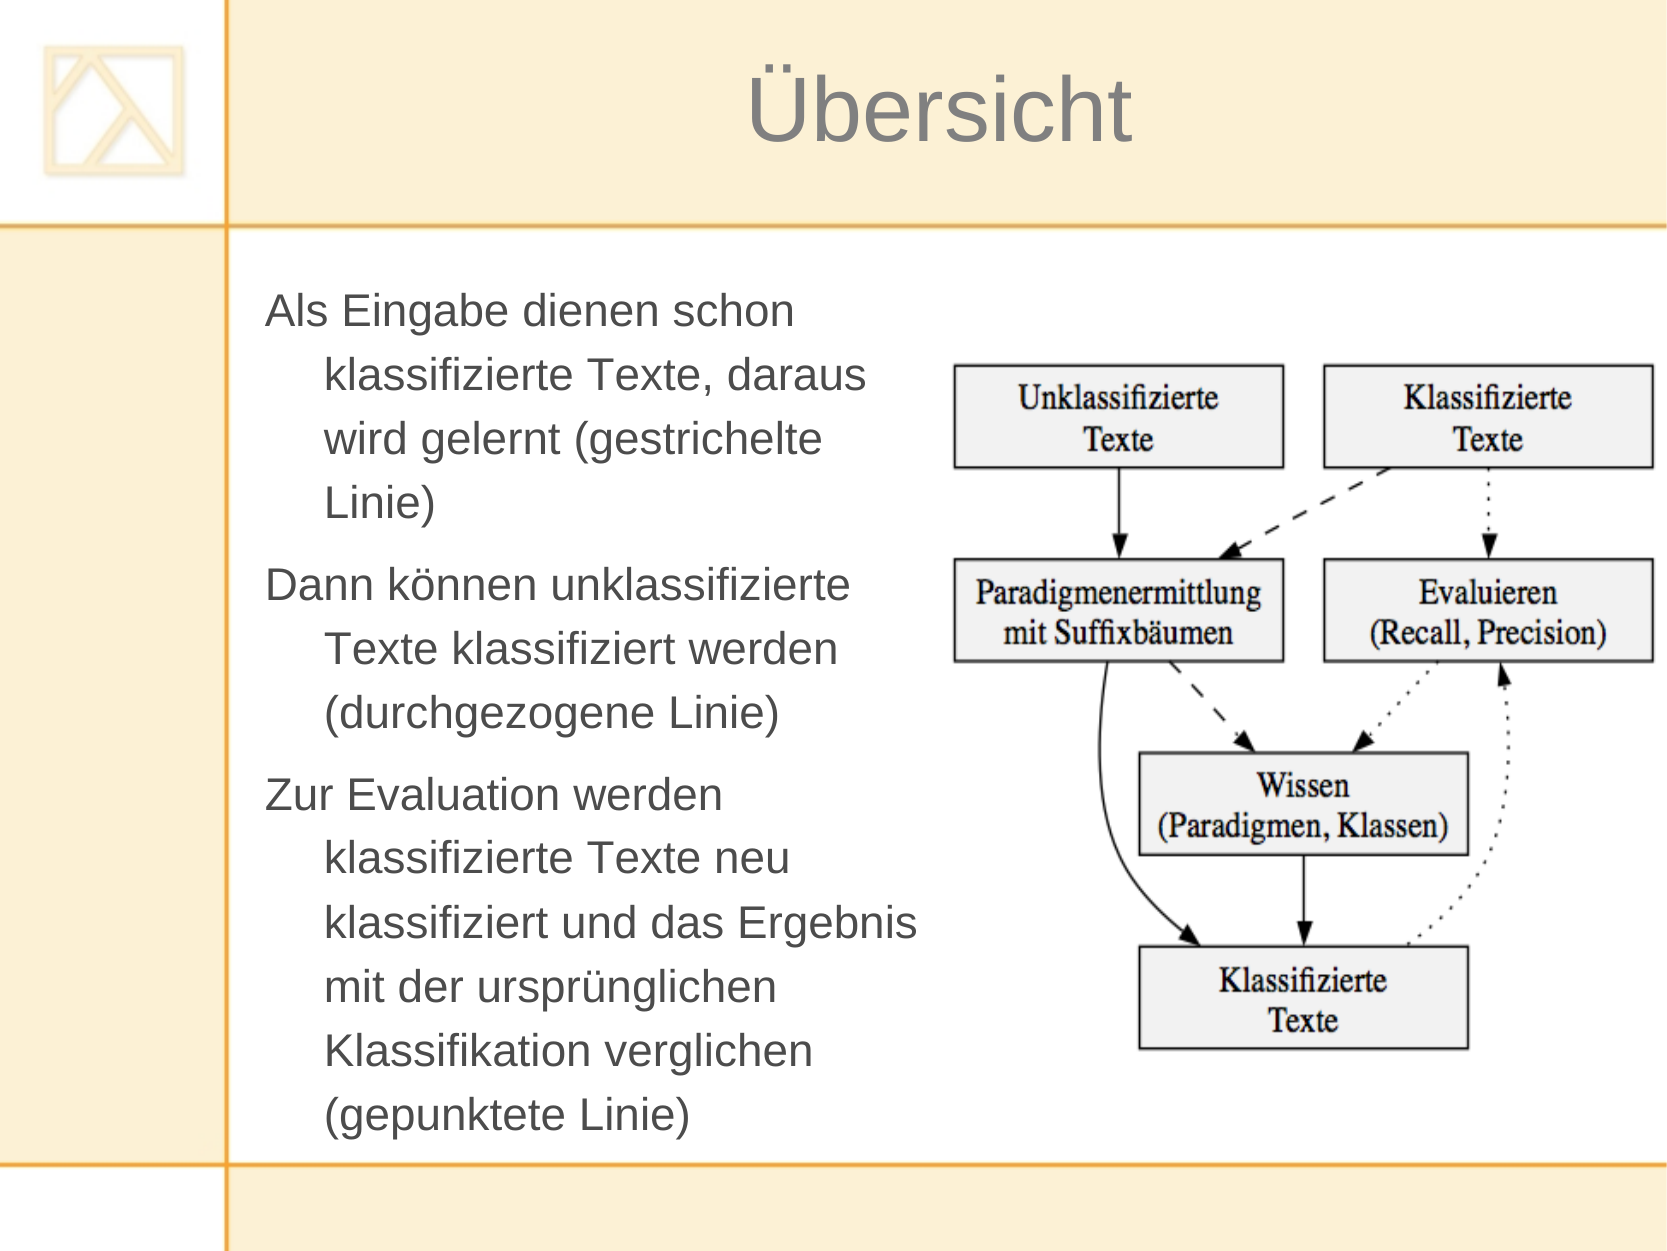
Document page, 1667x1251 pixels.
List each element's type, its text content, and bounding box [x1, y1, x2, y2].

list Als Eingabe dienen schon klassifizierte Texte, daraus wird gelernt (gestrichelte Linie) Dann können unklassifizierte Texte klassifiziert werden (durchgezogene Linie) Zur Evaluation werden klassifizierte Texte neu klassifiziert und das Ergebnis mit der ursprünglichen Klassifikation verglichen (gepunktete Linie) [236, 271, 945, 1132]
title Übersicht [268, 0, 1611, 238]
picture [0, 0, 1667, 1251]
